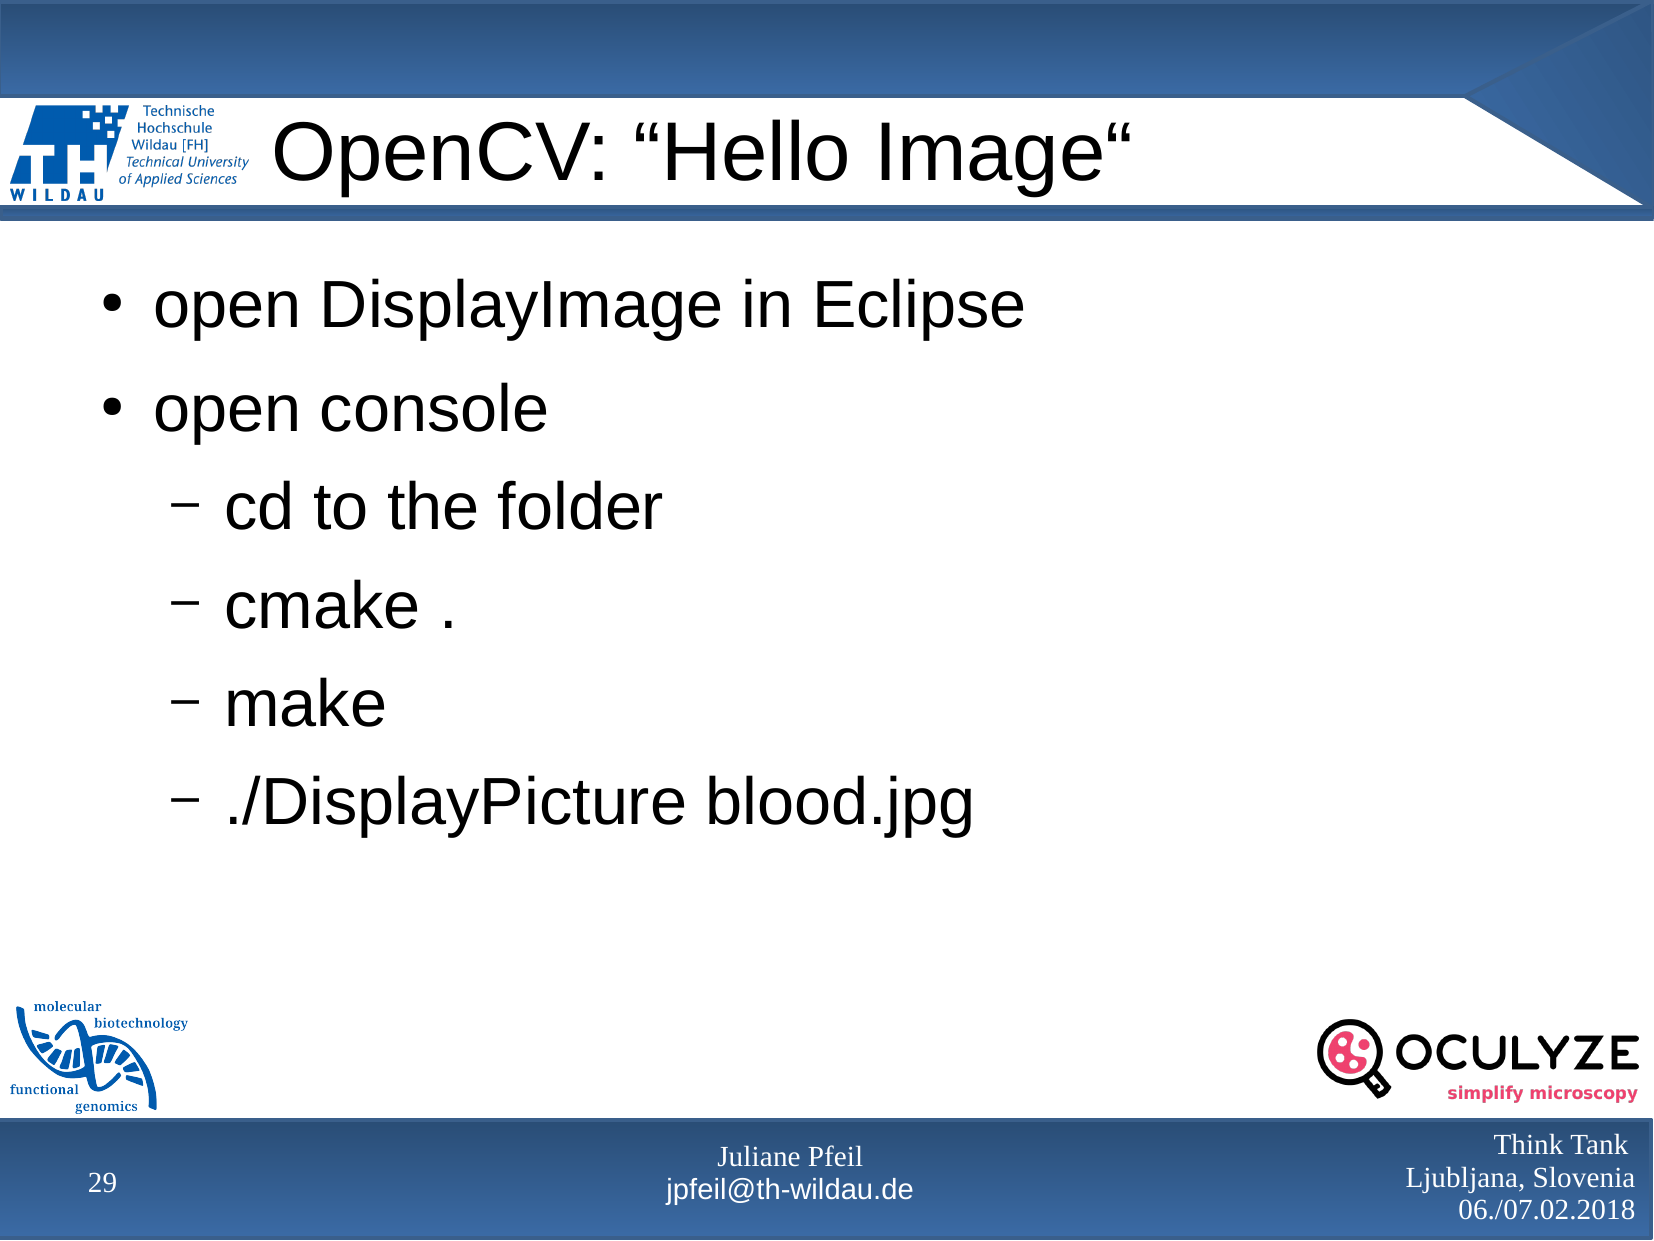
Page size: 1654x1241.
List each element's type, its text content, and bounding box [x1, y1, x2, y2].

picture [1315, 1017, 1642, 1108]
list open DisplayImage in Eclipse open console cd to the folder cmake . make ./DisplayPicture blood.jpg [82, 266, 1571, 986]
picture [10, 105, 249, 201]
picture [10, 1001, 188, 1114]
title OpenCV: “Hello Image“ [271, 95, 1466, 207]
